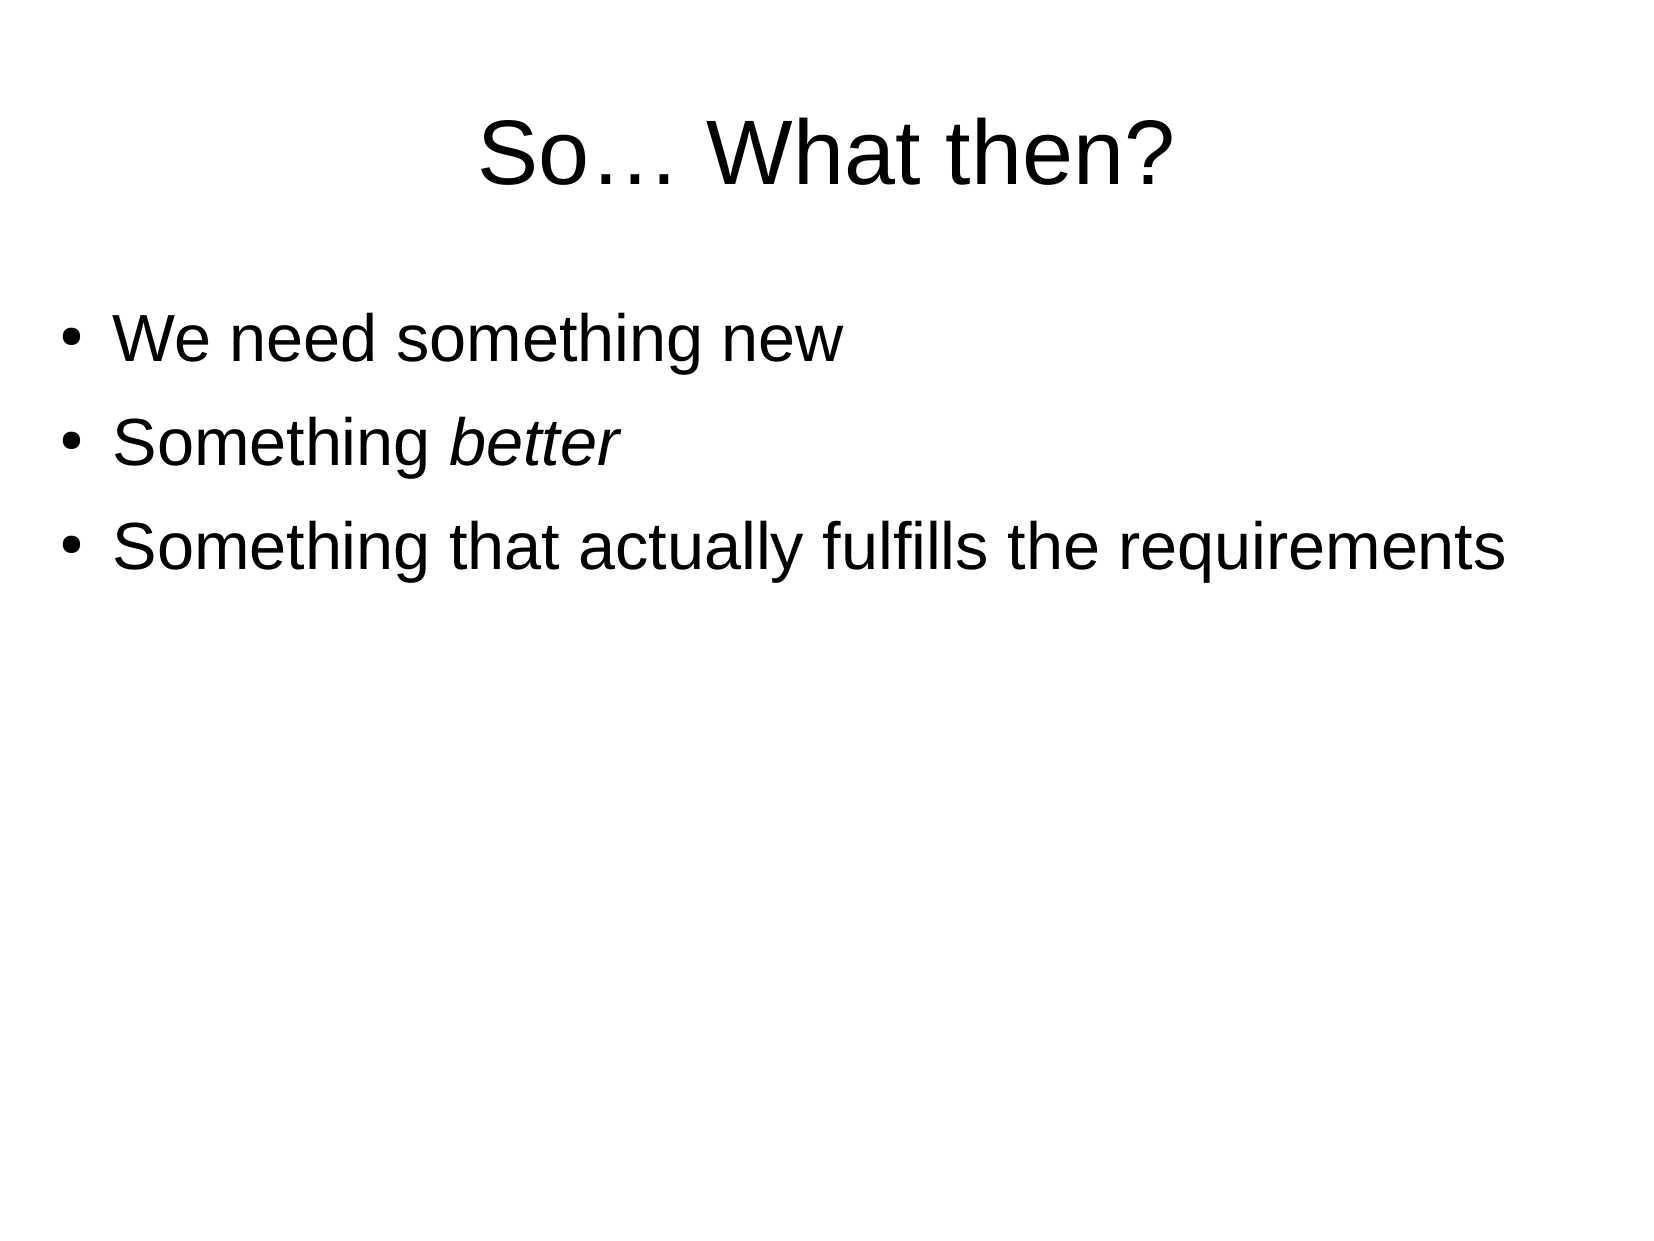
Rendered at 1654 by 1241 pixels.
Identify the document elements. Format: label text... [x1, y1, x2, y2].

list We need something new Something better Something that actually fulfills the requirements [41, 300, 1531, 1021]
title So… What then? [82, 49, 1571, 257]
